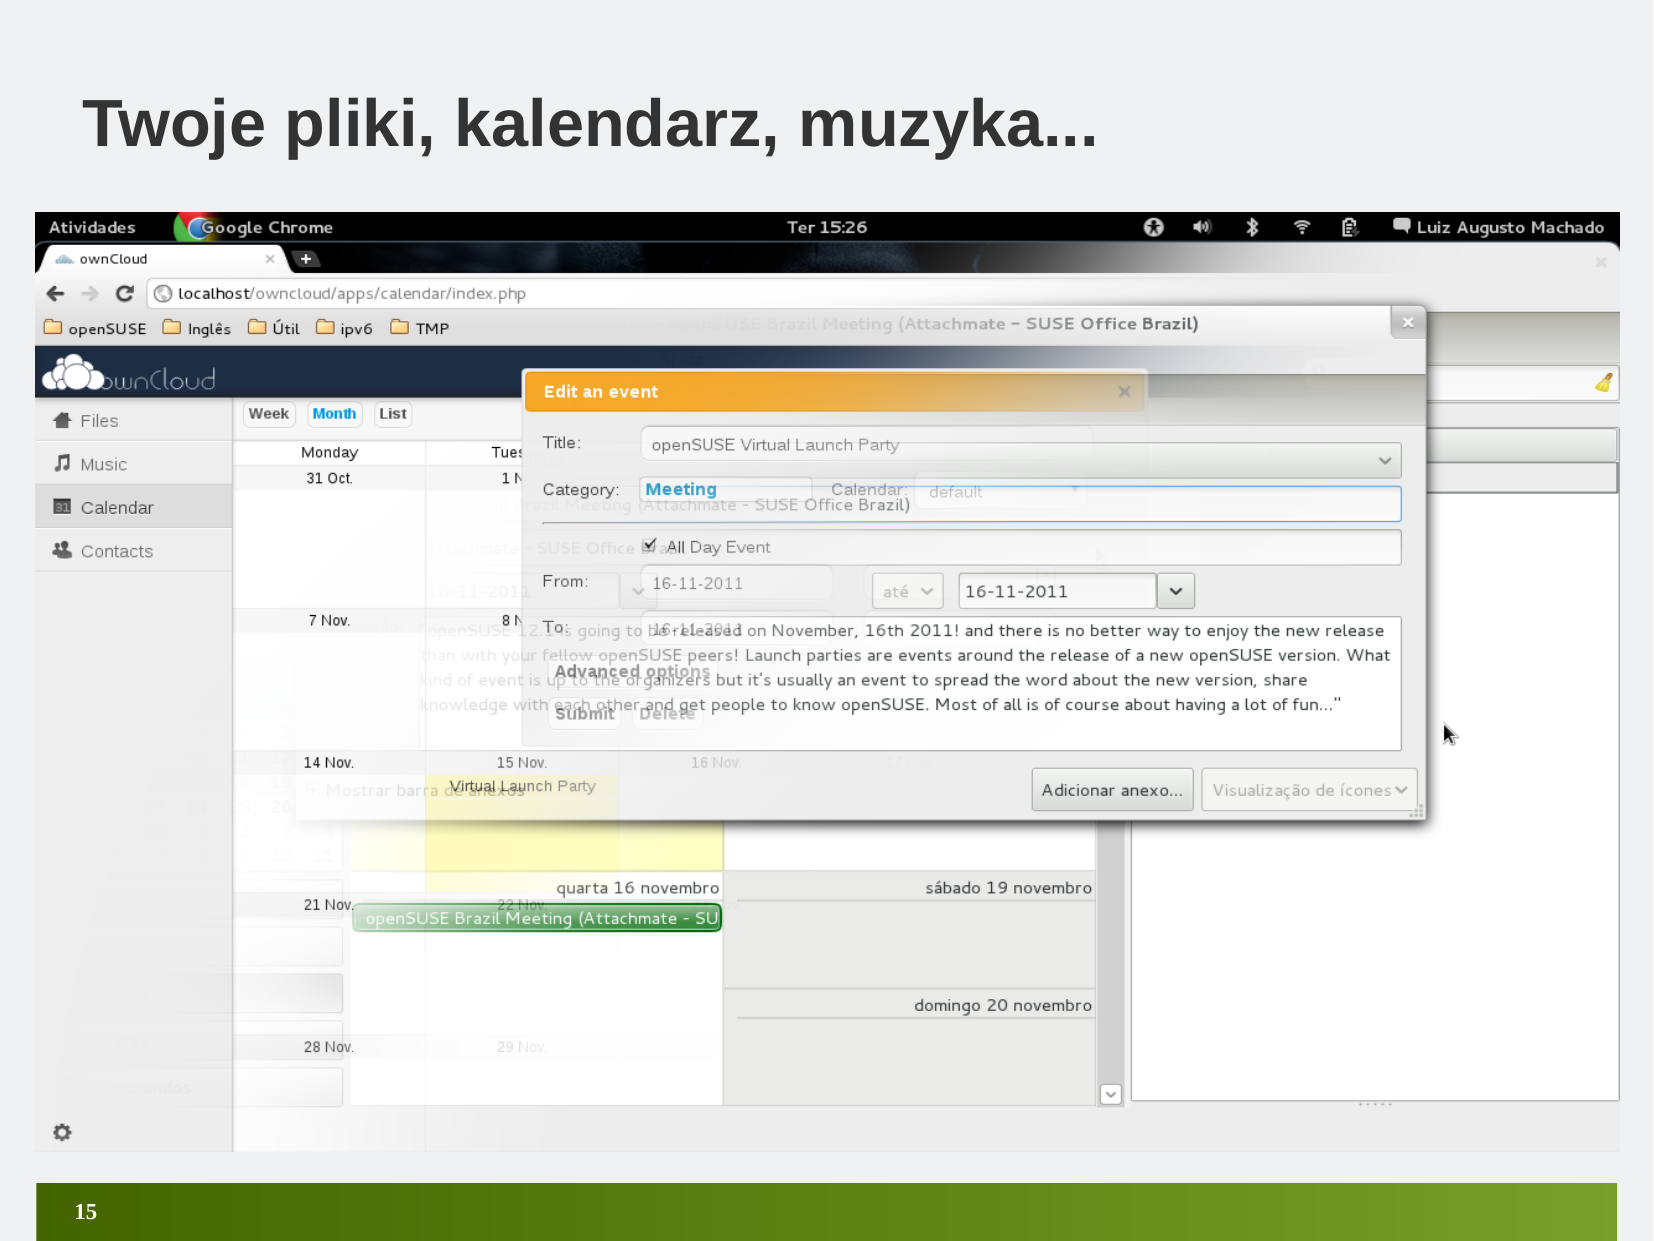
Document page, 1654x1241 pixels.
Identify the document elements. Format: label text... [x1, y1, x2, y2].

picture [0, 0, 1654, 1241]
title Twoje pliki, kalendarz, muzyka... [82, 49, 1571, 198]
